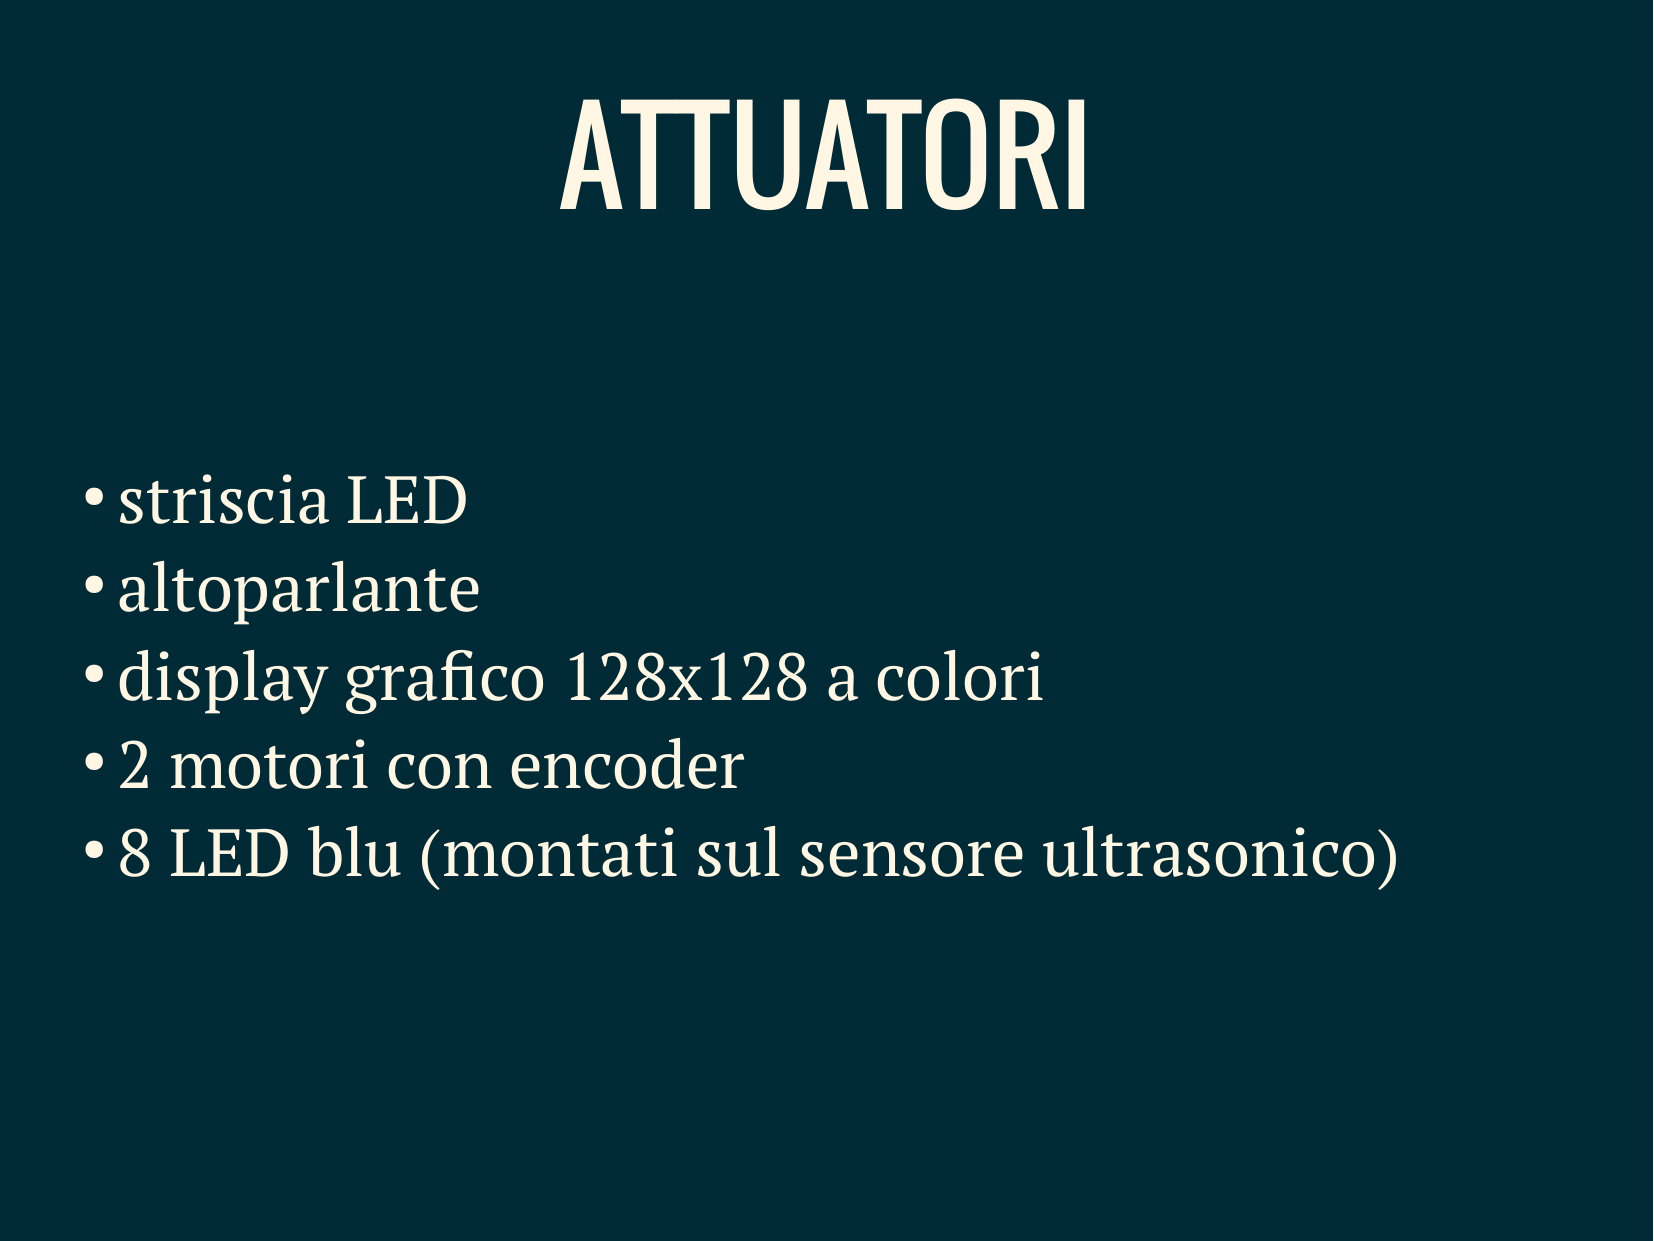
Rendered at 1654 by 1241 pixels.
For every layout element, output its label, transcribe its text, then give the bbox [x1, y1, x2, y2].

title Attuatori [82, 49, 1571, 257]
text_box striscia LED altoparlante display grafico 128x128 a colori 2 motori con encoder 8 LED blu (montati sul sensore ultrasonico) [82, 366, 1570, 1231]
